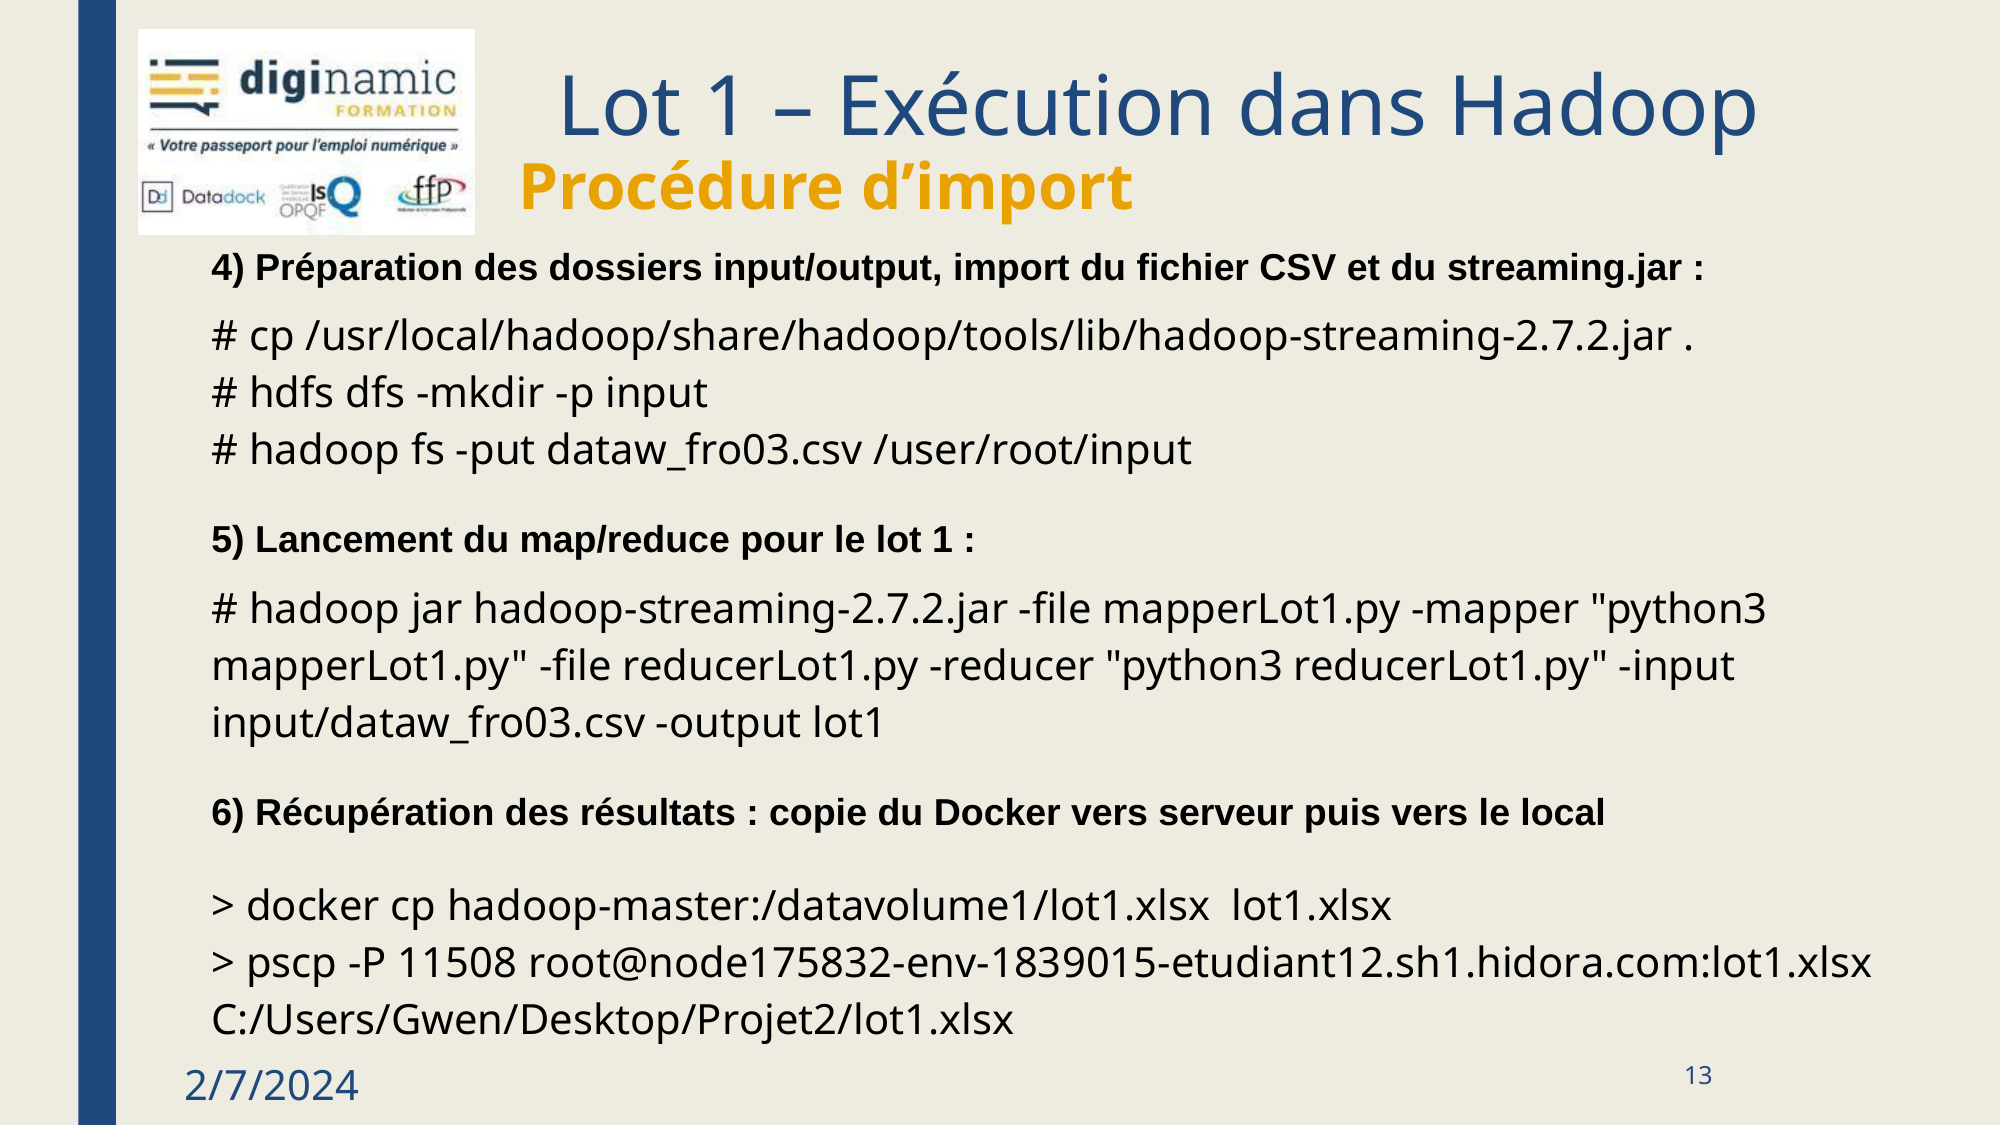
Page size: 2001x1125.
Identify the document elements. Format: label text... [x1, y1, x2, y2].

text_box Lot 1 – Exécution dans Hadoop [517, 56, 1802, 178]
text_box Préparation des dossiers input/output, import du fichier CSV et du streaming.jar : # cp /usr/local/hadoop/share/hadoop/tools/lib/hadoop-streaming-2.7.2.jar . # hdfs dfs -mkdir -p input # hadoop fs -put dataw_fro03.csv /user/root/input 5) Lancement du map/reduce pour le lot 1 : # hadoop jar hadoop-streaming-2.7.2.jar -file mapperLot1.py -mapper "python3 mapperLot1.py" -file reducerLot1.py -reducer "python3 reducerLot1.py" -input input/dataw_fro03.csv -output lot1 6) Récupération des résultats : copie du Docker vers serveur puis vers le local > docker cp hadoop-master:/datavolume1/lot1.xlsx lot1.xlsx > pscp -P 11508 root@node175832-env-1839015-etudiant12.sh1.hidora.com:lot1.xlsx C:/Users/Gwen/Desktop/Projet2/lot1.xlsx [196, 238, 1910, 1052]
text_box 2/7/2024 [169, 1051, 389, 1110]
text_box Procédure d’import [501, 147, 1152, 238]
text_box [1669, 1043, 1931, 1110]
